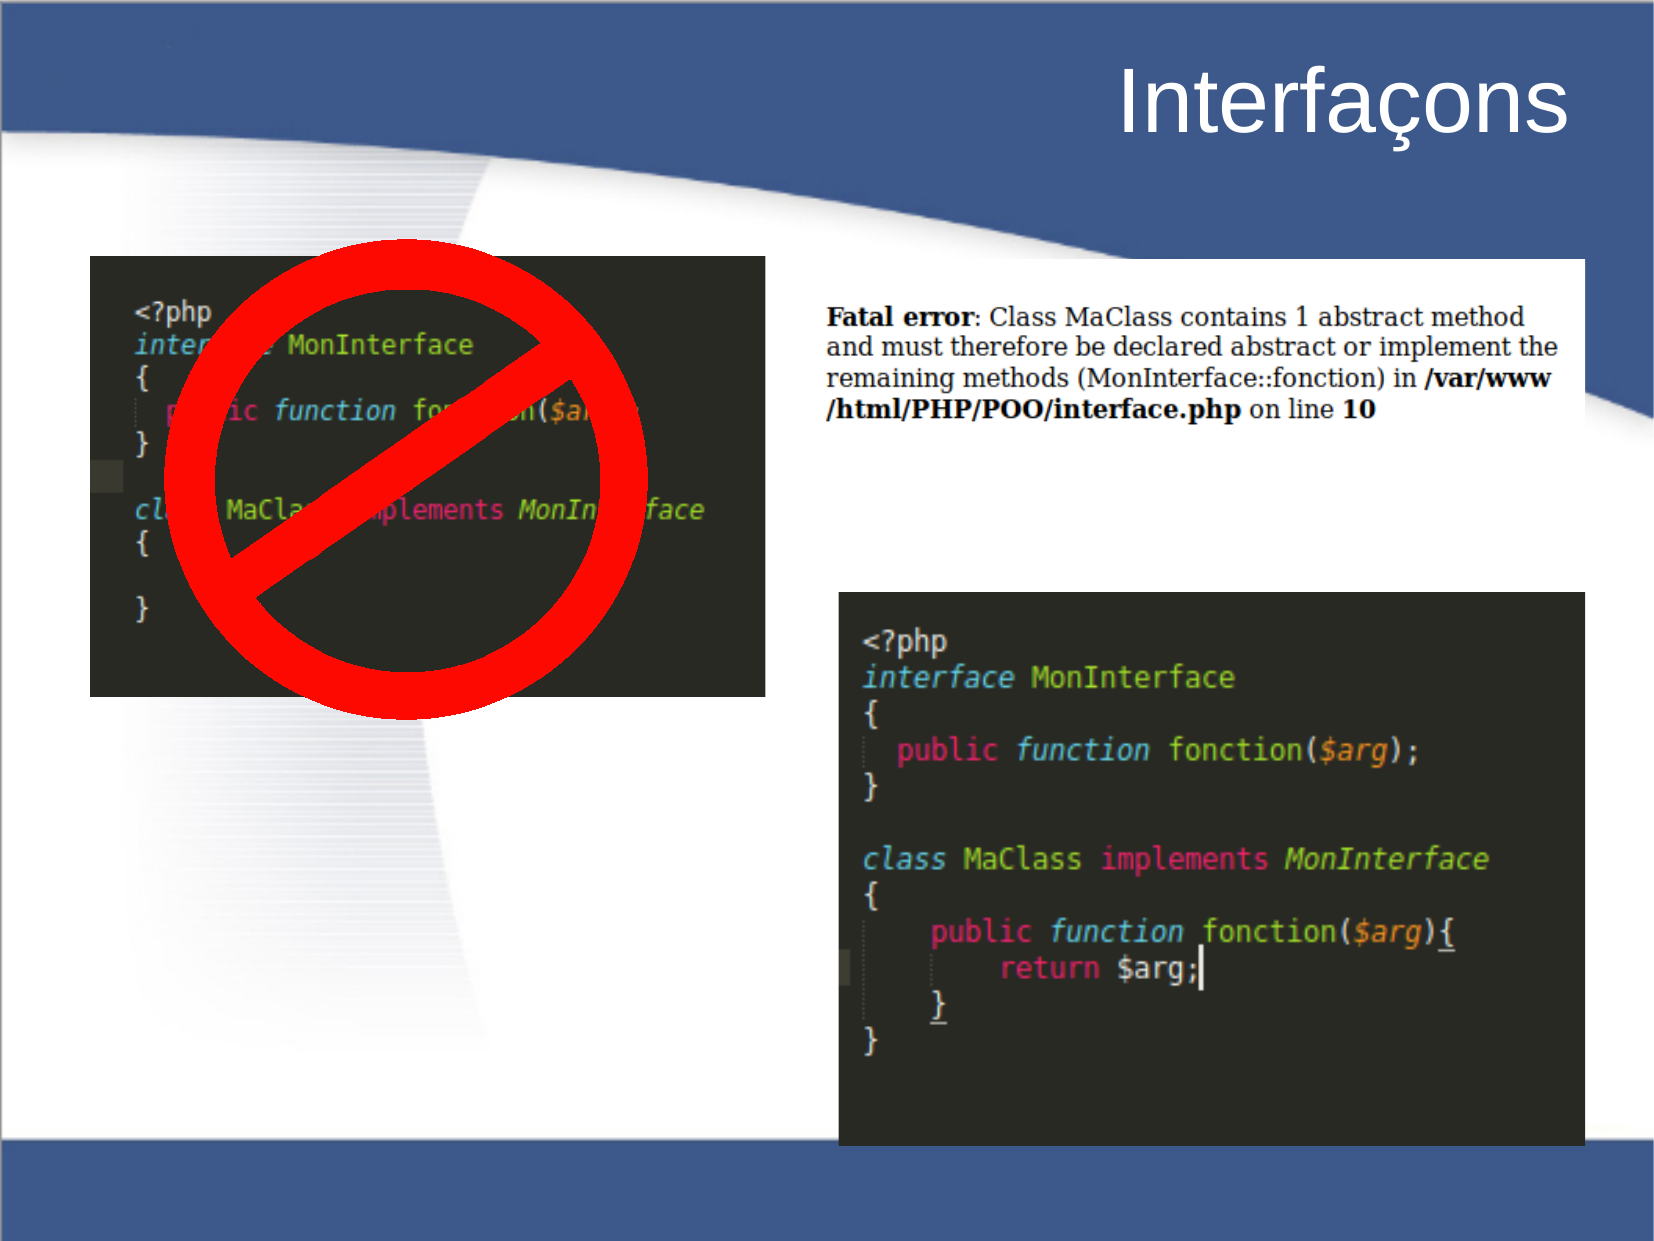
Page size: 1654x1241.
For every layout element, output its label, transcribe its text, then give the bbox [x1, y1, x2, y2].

picture [0, 0, 1654, 1241]
title Interfaçons [82, 49, 1571, 257]
